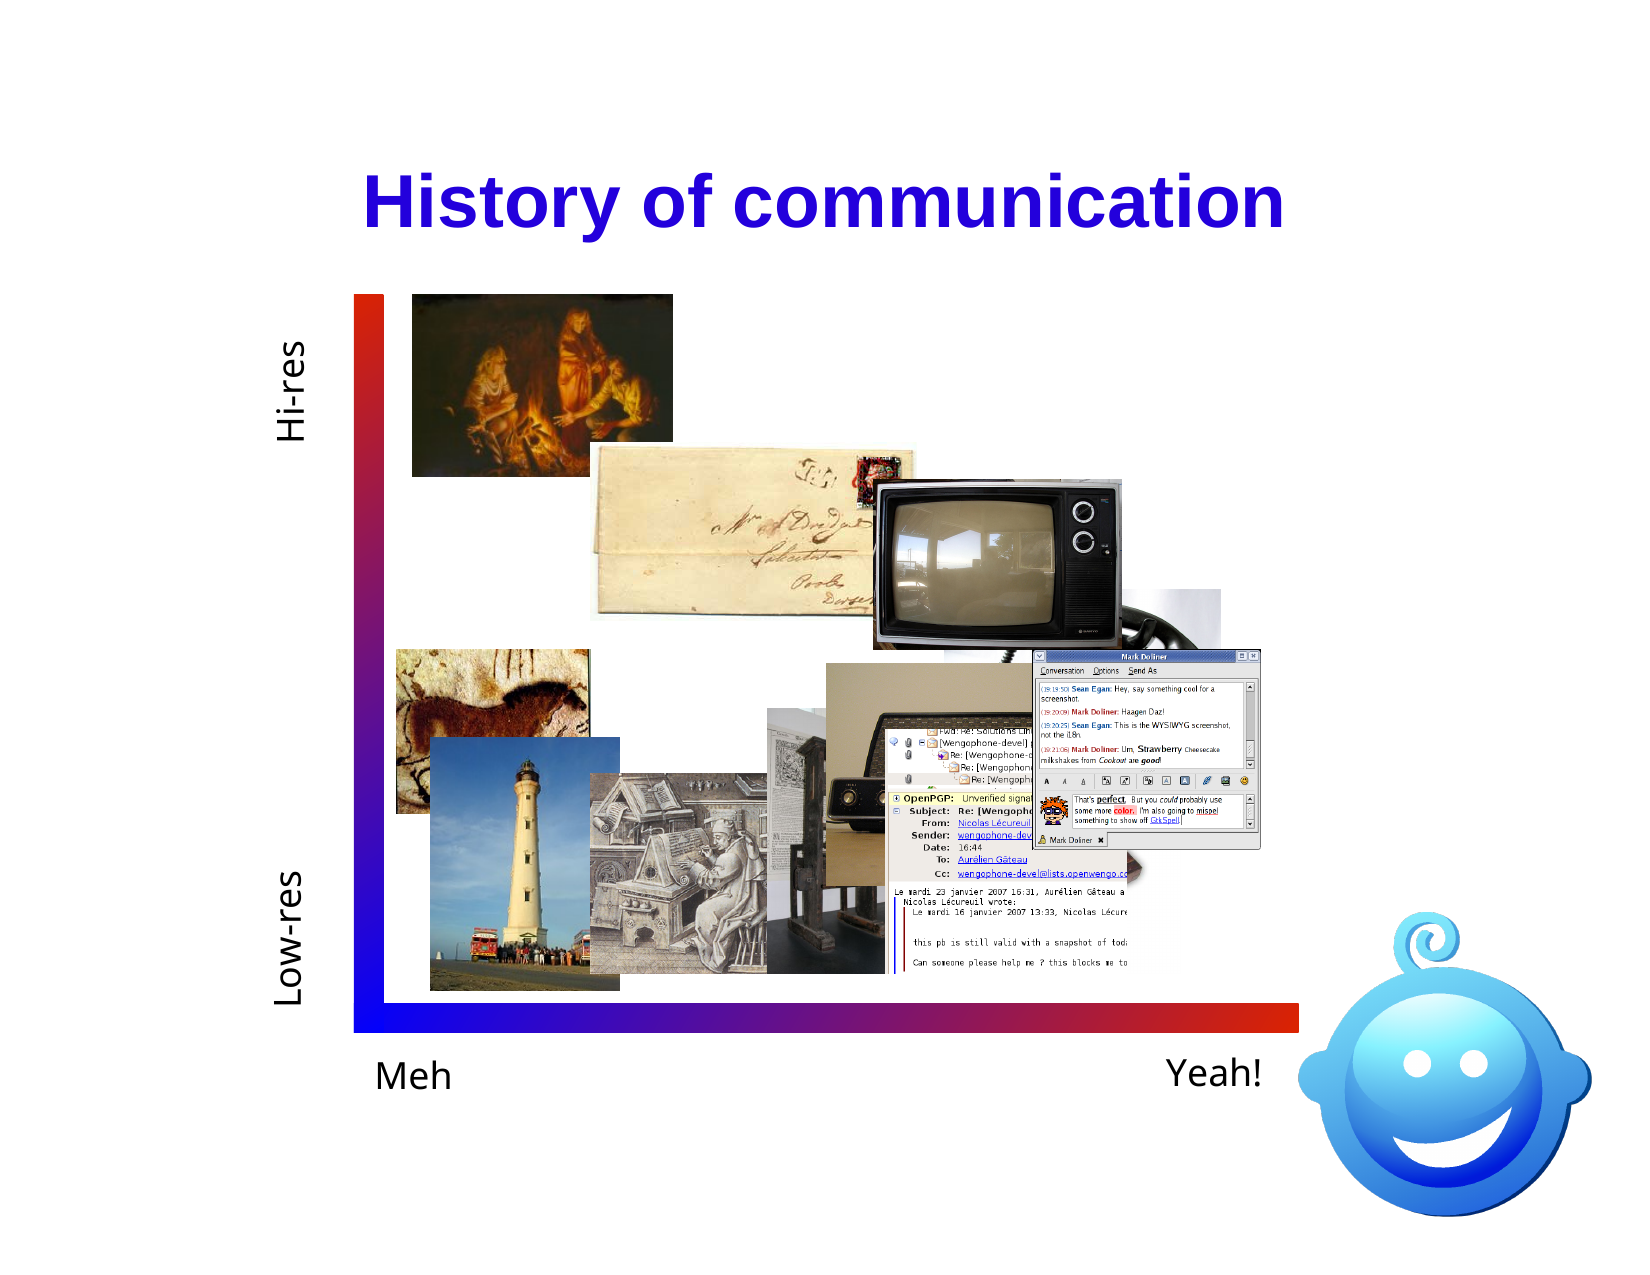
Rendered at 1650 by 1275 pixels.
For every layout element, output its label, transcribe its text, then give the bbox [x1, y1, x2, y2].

text_box Low-res [253, 820, 327, 1024]
text_box Yeah! [1151, 1038, 1292, 1112]
text_box [353, 294, 1299, 1033]
picture [1298, 911, 1592, 1217]
text_box Hi-res [256, 297, 330, 460]
title History of communication [135, 104, 1515, 299]
picture [396, 294, 1261, 991]
text_box Meh [359, 1042, 461, 1116]
